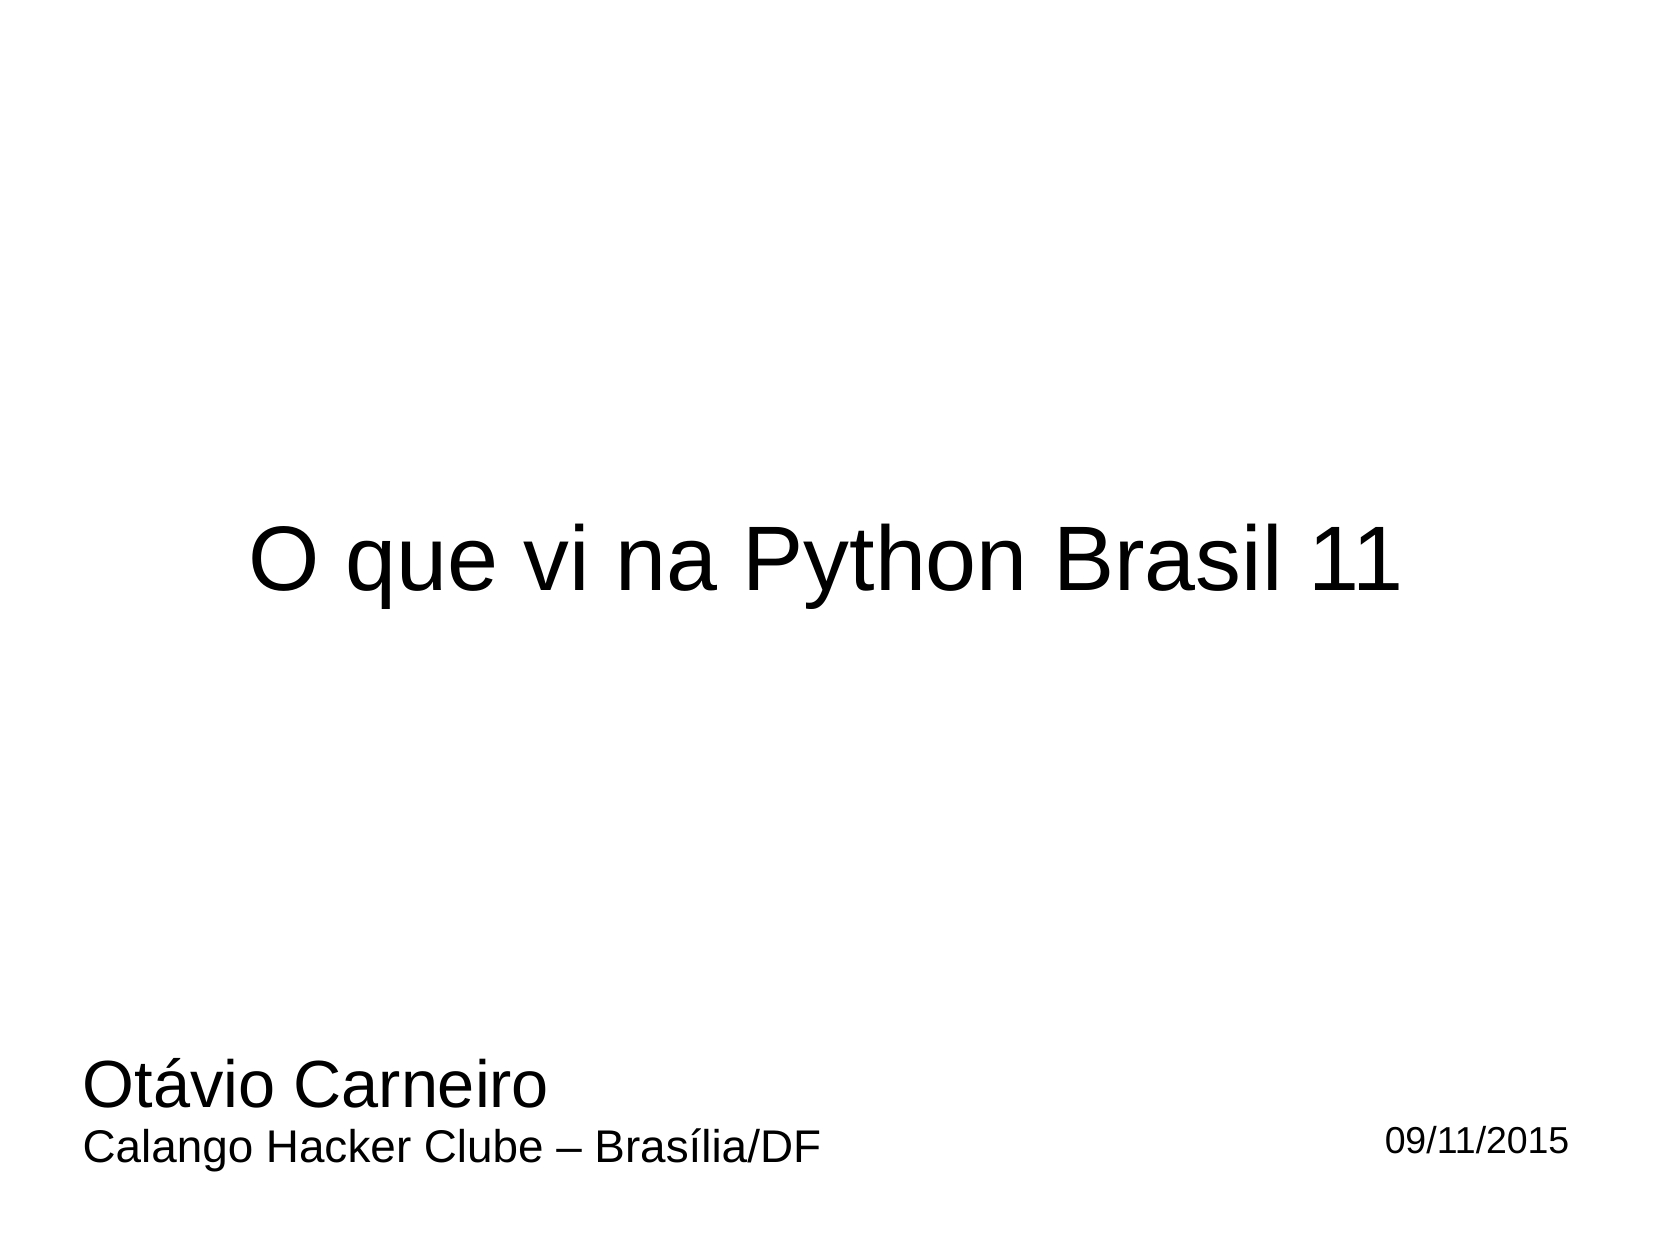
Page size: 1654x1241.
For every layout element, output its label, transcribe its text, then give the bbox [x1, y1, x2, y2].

title O que vi na Python Brasil 11 [82, 454, 1571, 662]
subtitle Otávio Carneiro Calango Hacker Clube – Brasília/DF [82, 1015, 1571, 1204]
text_box 09/11/2015 [1370, 1112, 1587, 1170]
